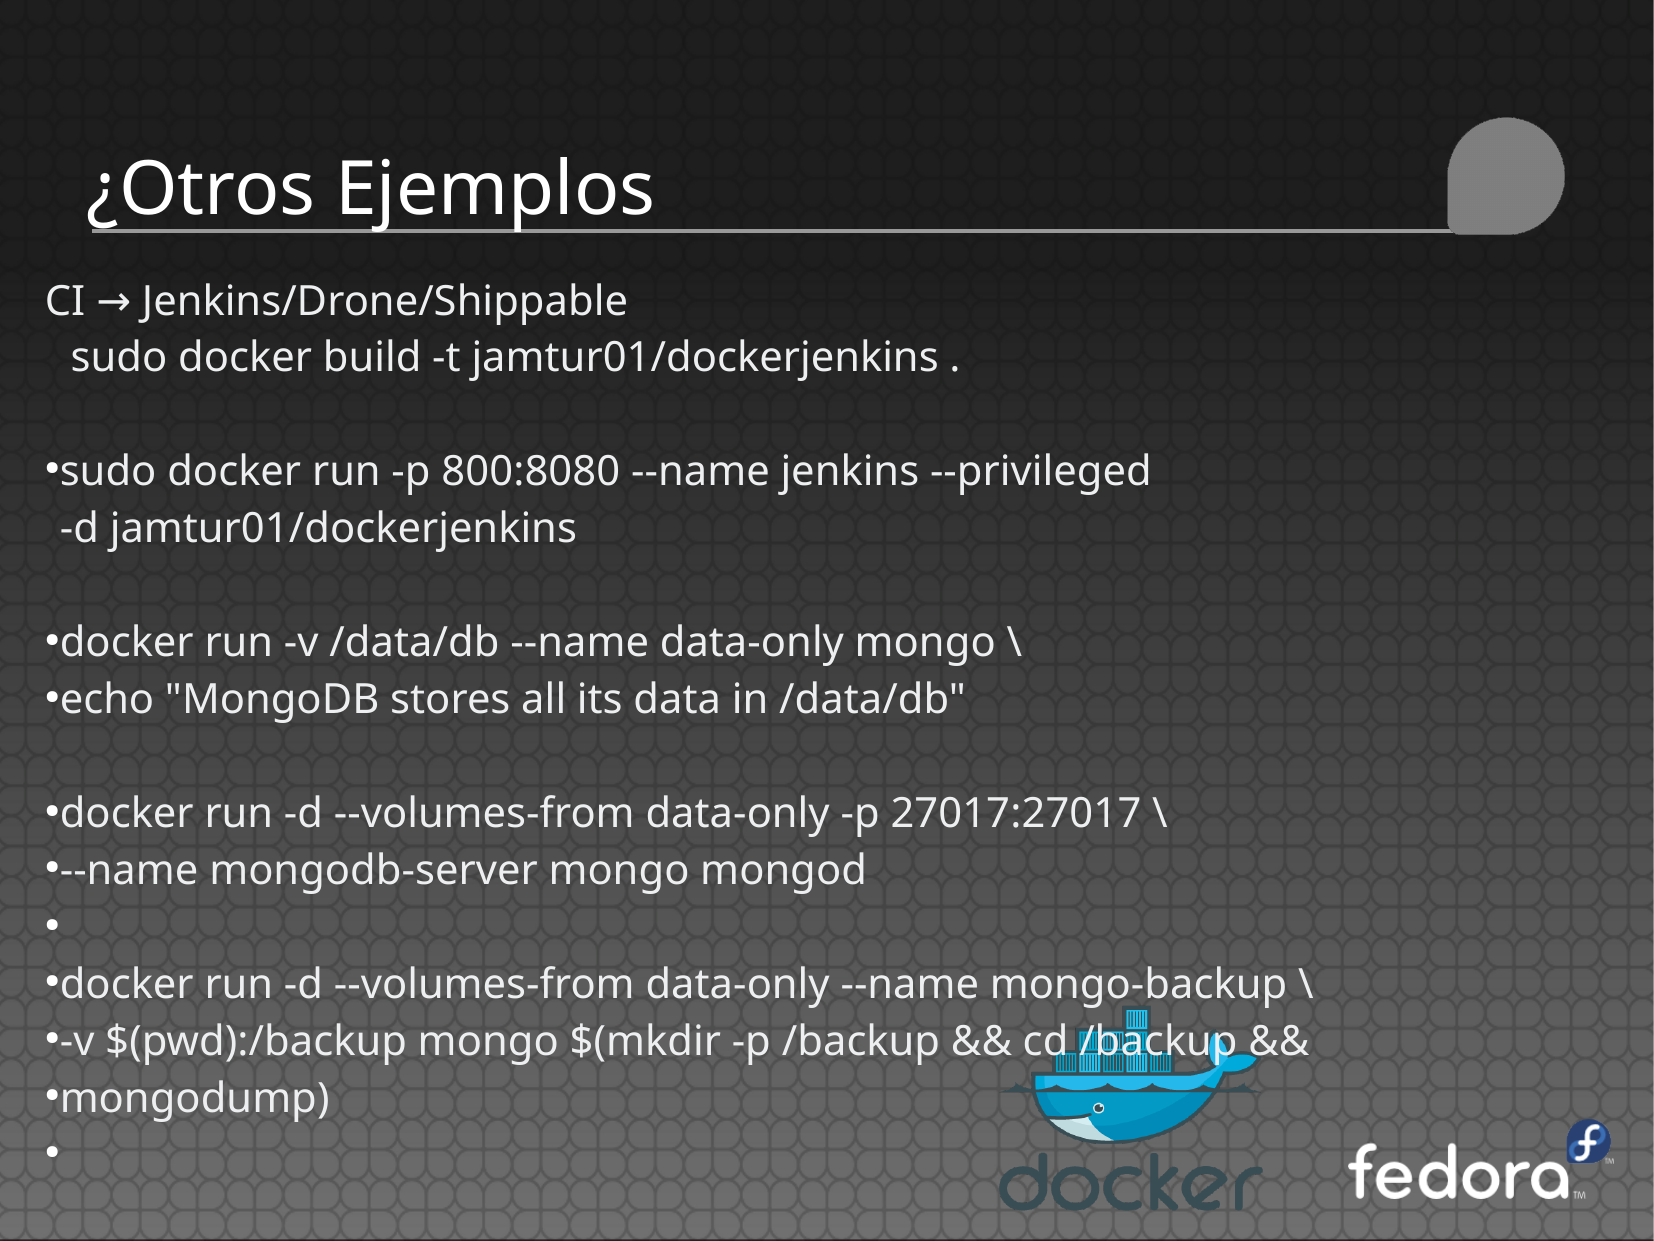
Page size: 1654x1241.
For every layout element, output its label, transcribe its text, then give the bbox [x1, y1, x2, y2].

text_box CI → Jenkins/Drone/Shippable sudo docker build -t jamtur01/dockerjenkins . sudo docker run -p 800:8080 --name jenkins --privileged -d jamtur01/dockerjenkins docker run -v /data/db --name data-only mongo \ echo "MongoDB stores all its data in /data/db" docker run -d --volumes-from data-only -p 27017:27017 \ --name mongodb-server mongo mongod docker run -d --volumes-from data-only --name mongo-backup \ -v $(pwd):/backup mongo $(mkdir -p /backup && cd /backup && mongodump) [30, 262, 1636, 1241]
picture [0, 0, 1654, 1241]
title ¿Otros Ejemplos [86, 117, 1576, 254]
